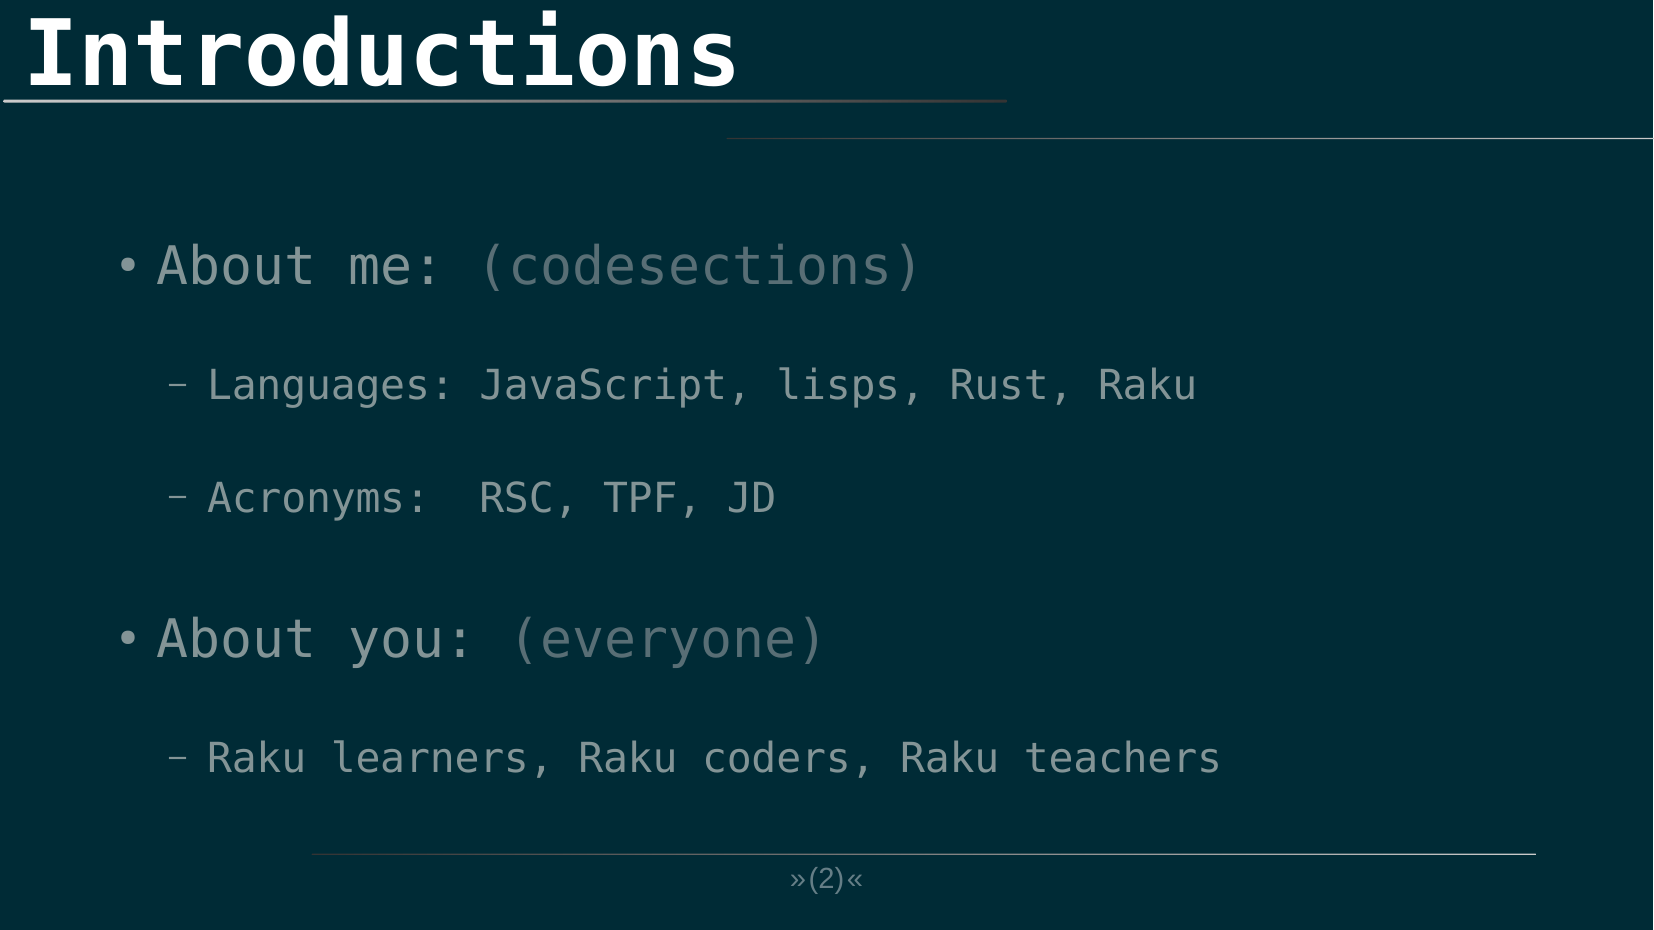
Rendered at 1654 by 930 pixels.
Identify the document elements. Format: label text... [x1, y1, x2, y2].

list About me: (codesections) Languages: JavaScript, lisps, Rust, Raku Acronyms: RSC, TPF, JD About you: (everyone) Raku learners, Raku coders, Raku teachers [0, 173, 1646, 788]
title Introductions [23, 0, 1588, 108]
